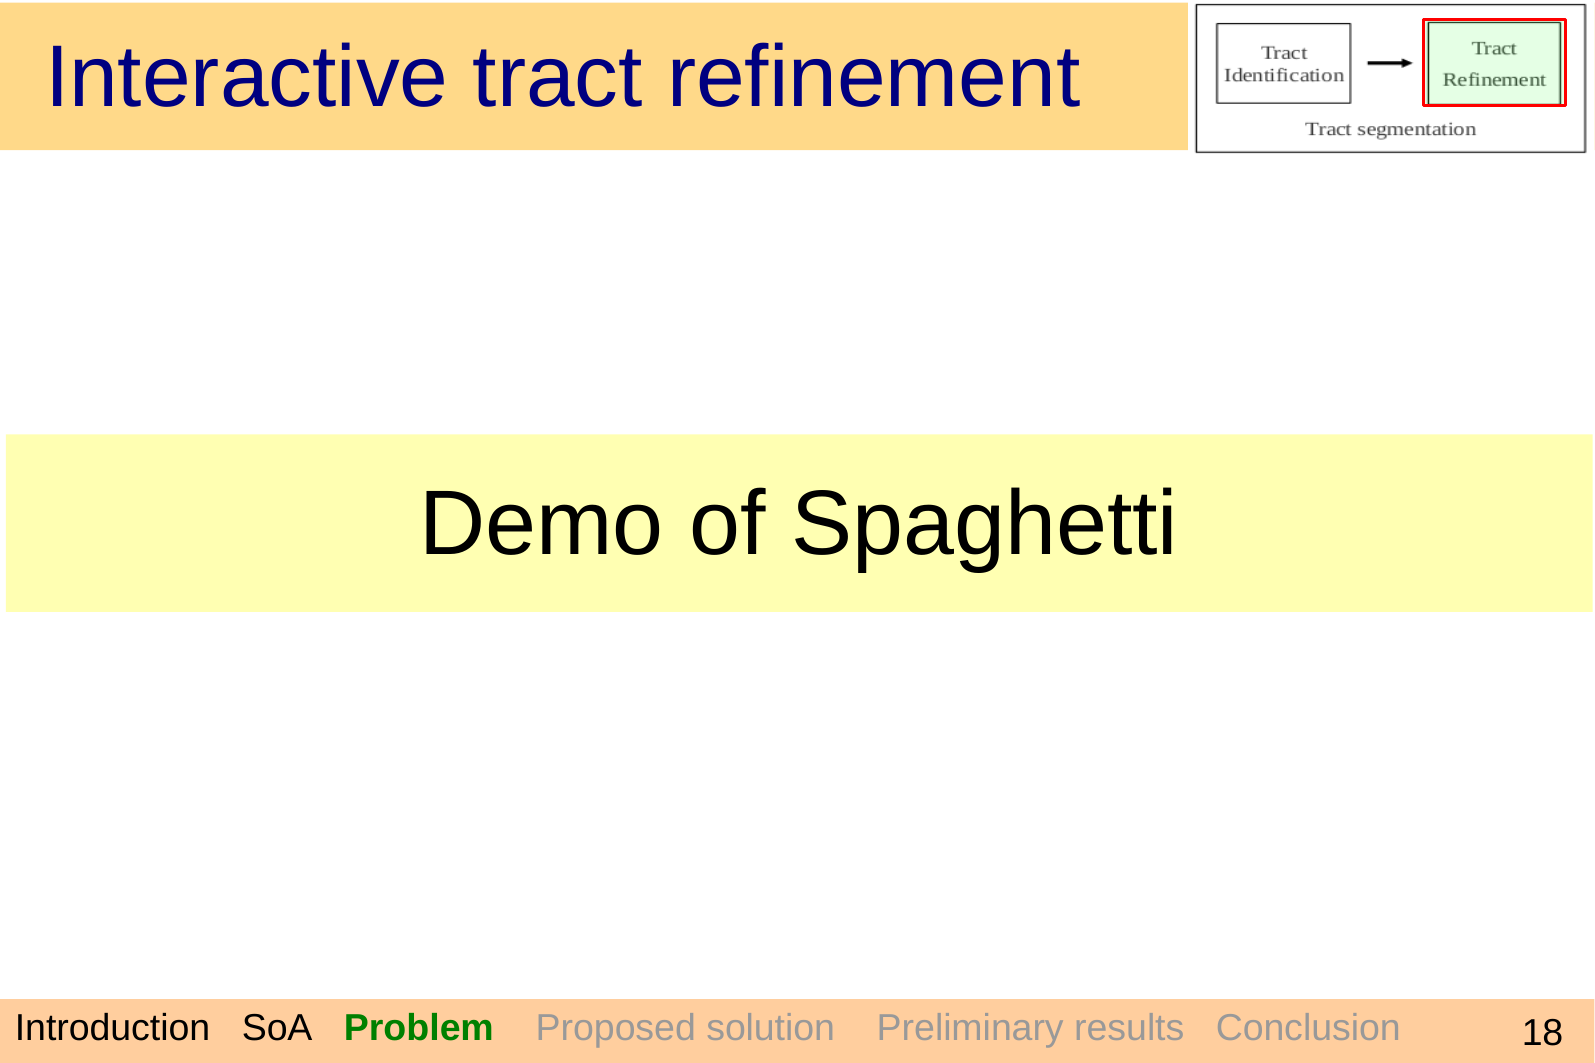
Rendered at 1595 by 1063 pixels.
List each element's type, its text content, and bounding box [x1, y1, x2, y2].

text_box Introduction SoA Problem Proposed solution Preliminary results Conclusion [0, 999, 1595, 1063]
text_box <number> [1377, 1003, 1579, 1063]
title Demo of Spaghetti [5, 434, 1593, 612]
list [1423, 19, 1566, 106]
title Interactive tract refinement [0, 2, 1188, 151]
picture [1188, 0, 1595, 161]
